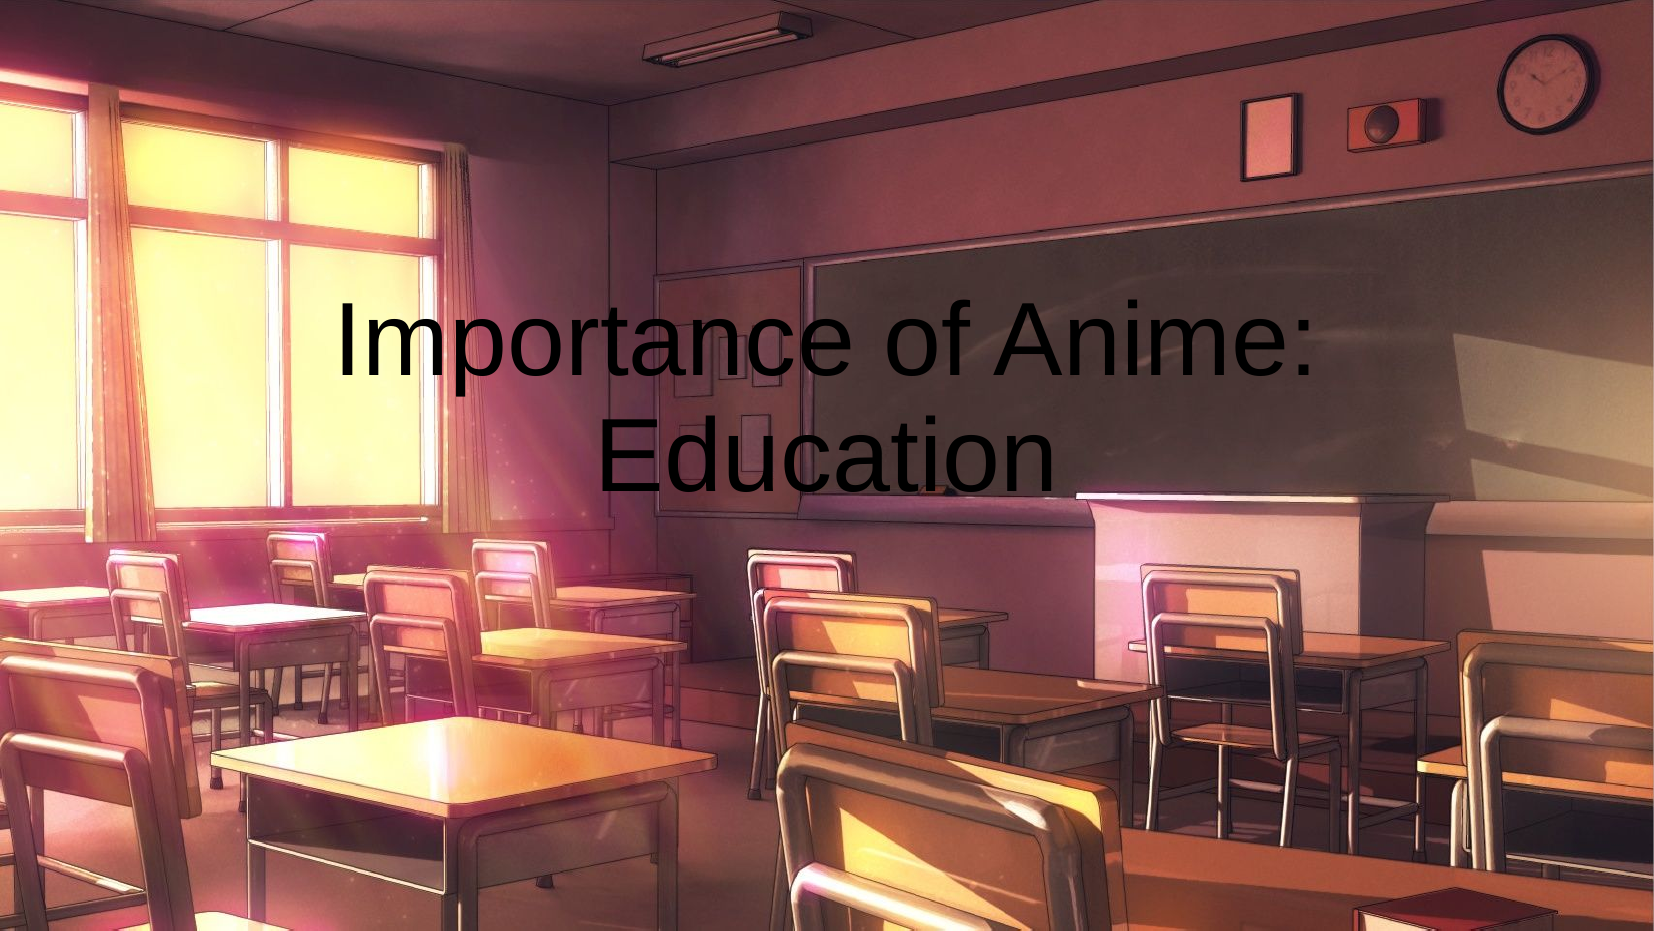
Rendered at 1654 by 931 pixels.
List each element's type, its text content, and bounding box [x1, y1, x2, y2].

picture [0, 0, 1654, 931]
subtitle Importance of Anime: Education [82, 37, 1571, 757]
